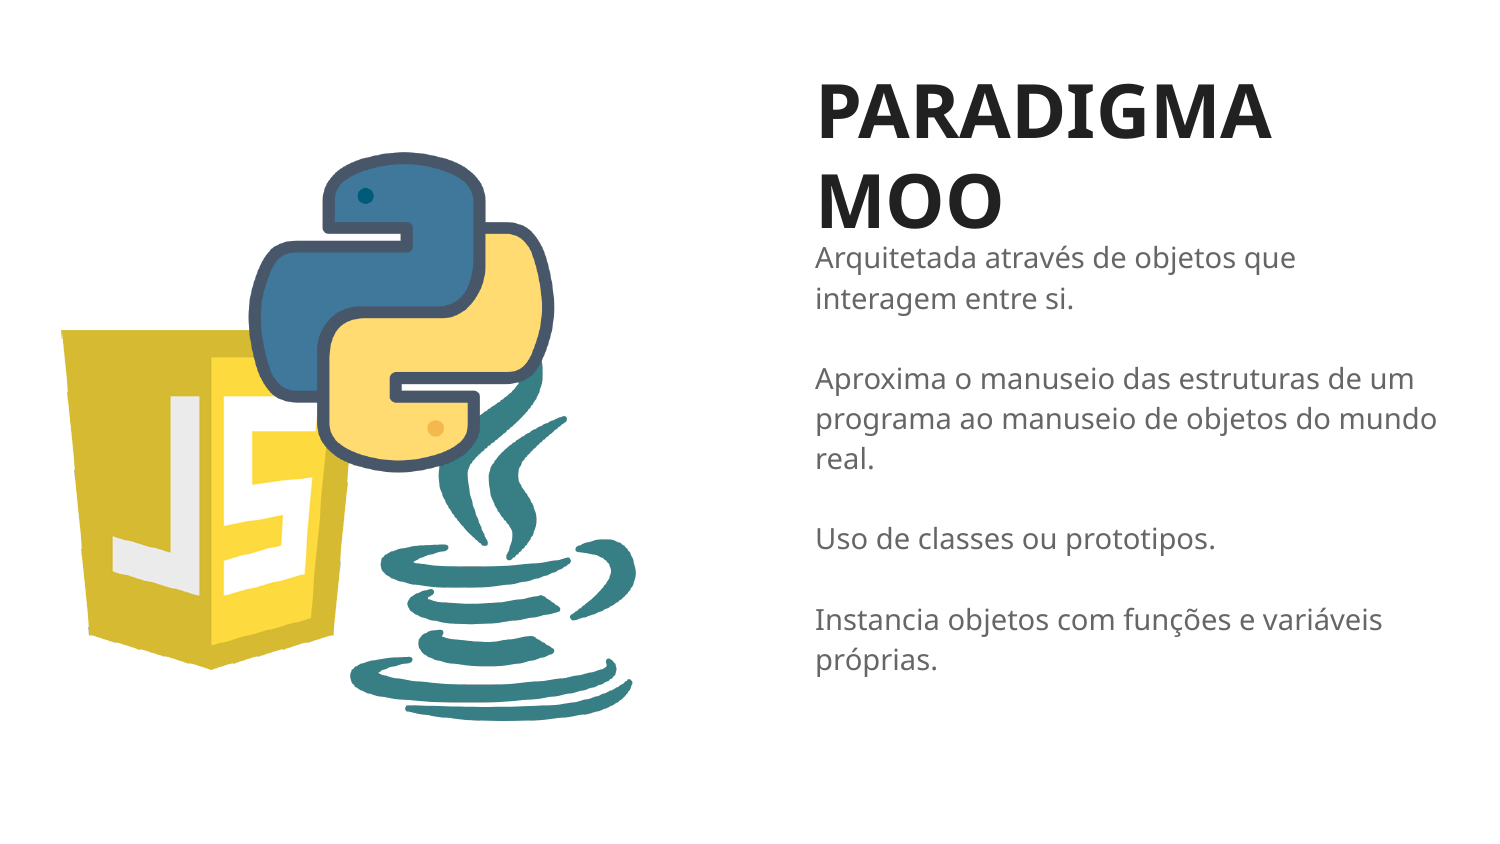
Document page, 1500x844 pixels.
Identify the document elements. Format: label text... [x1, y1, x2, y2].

list Arquitetada através de objetos que interagem entre si. Aproxima o manuseio das estruturas de um programa ao manuseio de objetos do mundo real. Uso de classes ou prototipos. Instancia objetos com funções e variáveis próprias. [800, 219, 1454, 797]
picture [61, 115, 685, 721]
title PARADIGMA MOO [800, 48, 1454, 152]
